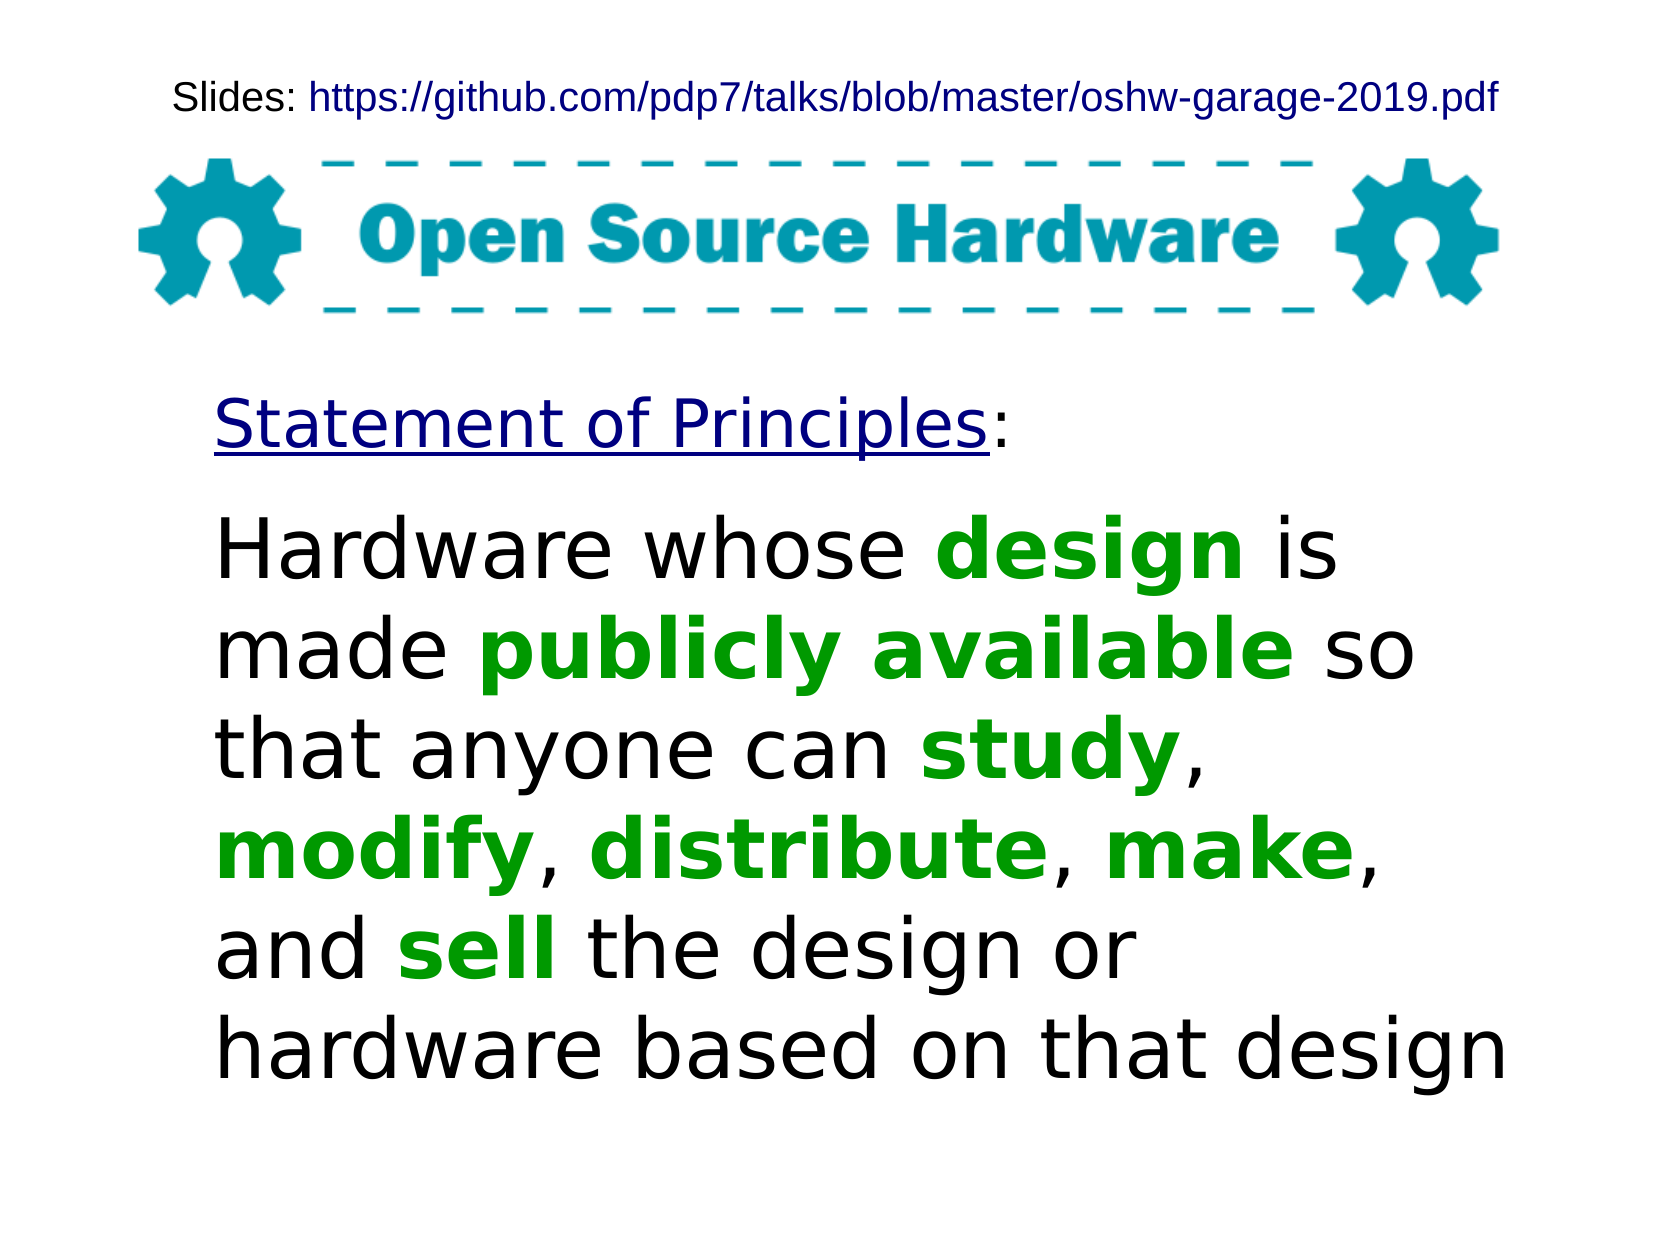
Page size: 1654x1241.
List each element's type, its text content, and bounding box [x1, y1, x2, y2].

text_box Statement of Principles: Hardware whose design is made publicly available so that anyone can study, modify, distribute, make, and sell the design or hardware based on that design [213, 300, 1549, 1241]
picture [120, 217, 1537, 347]
text_box Slides: https://github.com/pdp7/talks/blob/master/oshw-garage-2019.pdf [10, 66, 1654, 217]
